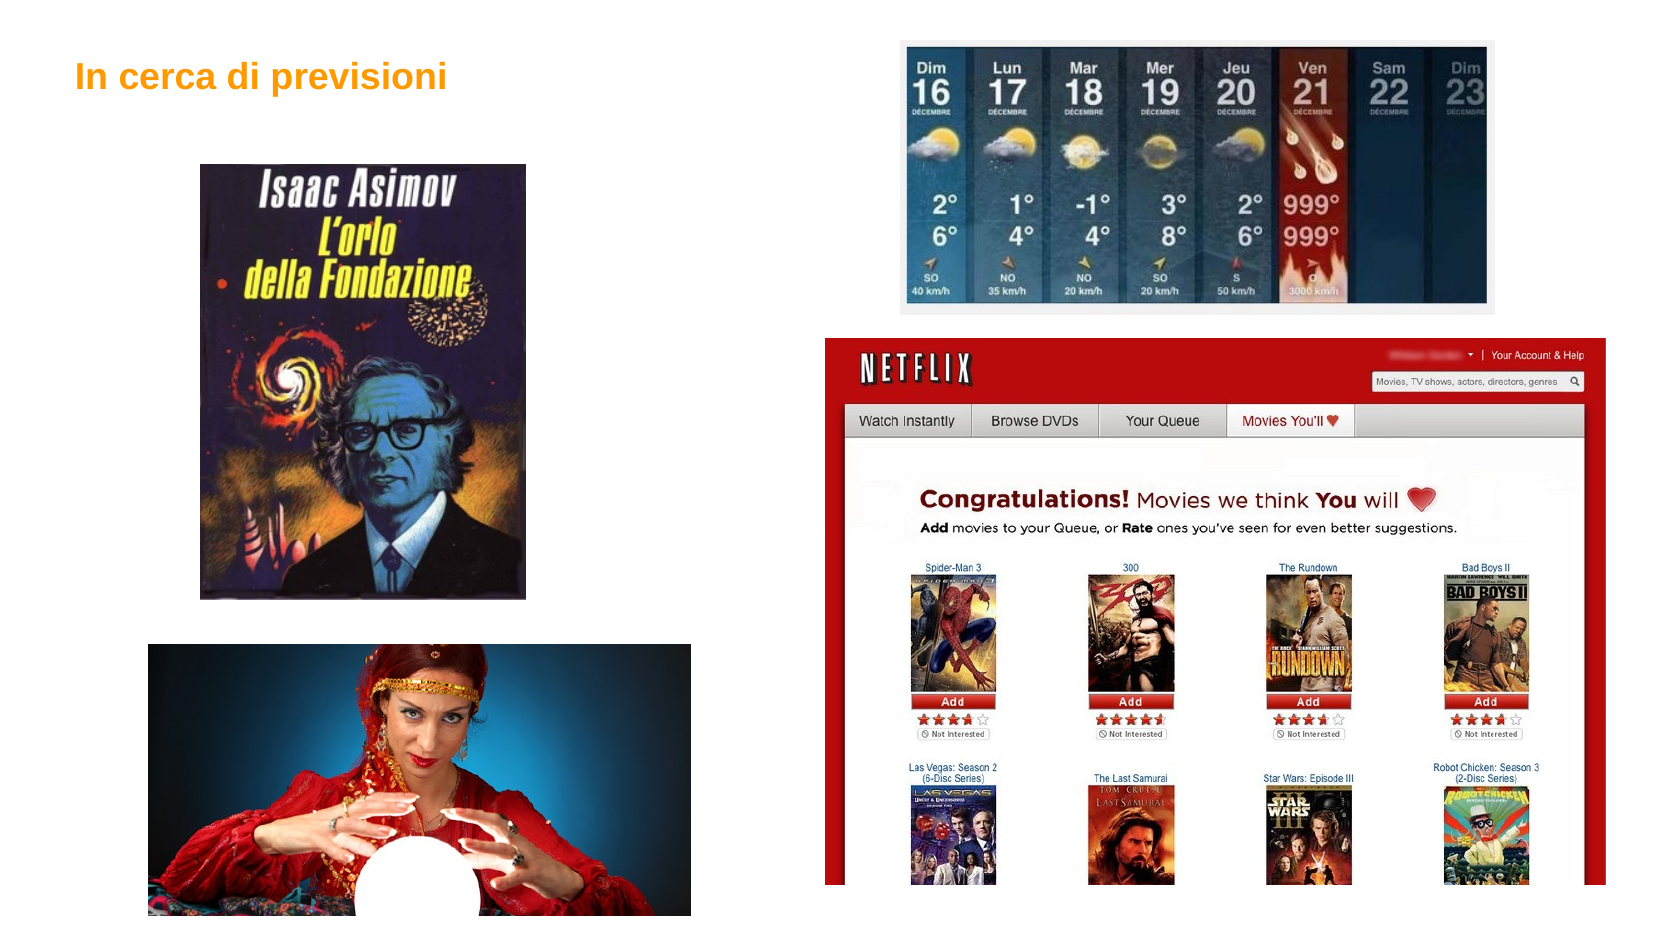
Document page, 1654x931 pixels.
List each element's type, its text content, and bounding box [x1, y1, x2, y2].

picture [900, 40, 1495, 316]
picture [200, 164, 526, 601]
picture [148, 644, 691, 916]
picture [825, 338, 1606, 886]
text_box In cerca di previsioni [60, 48, 856, 106]
